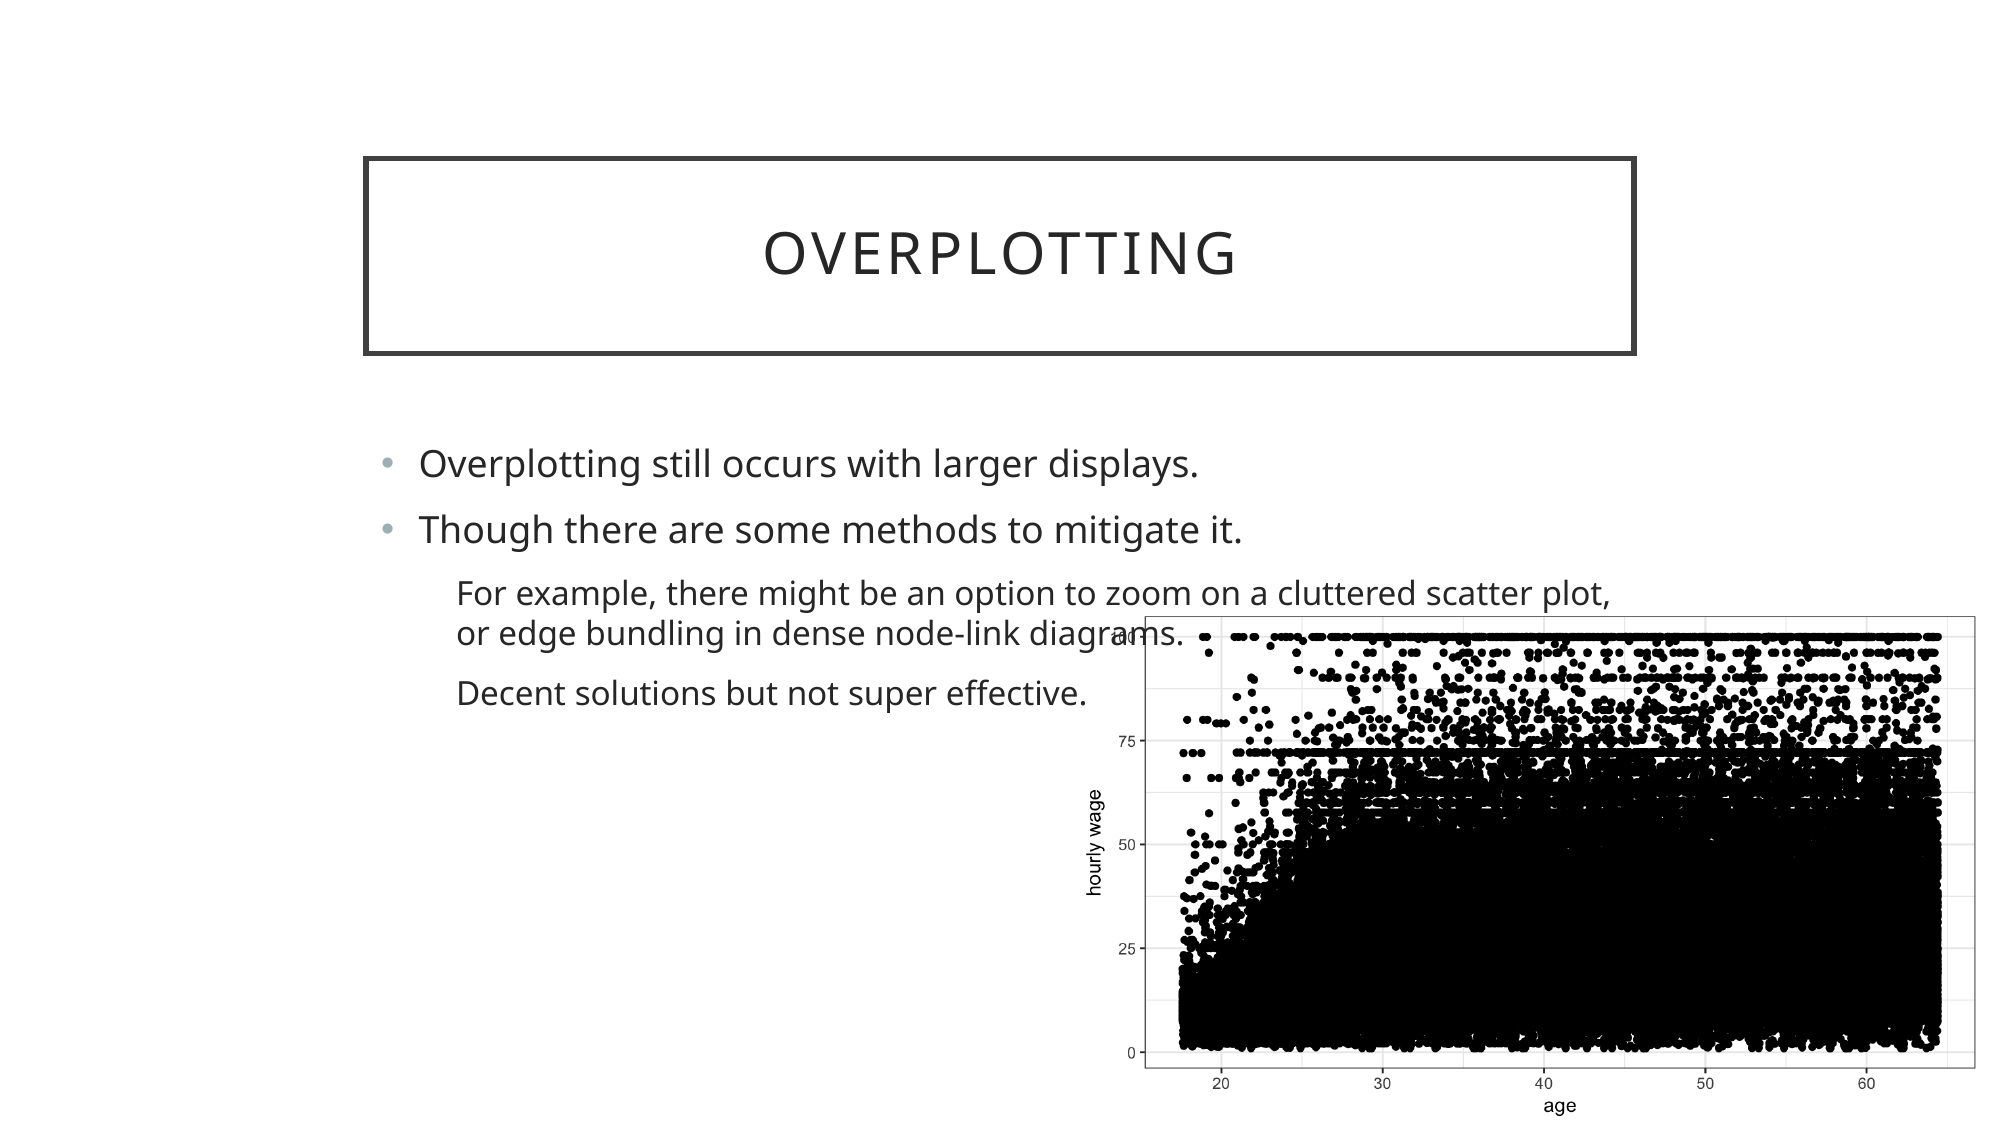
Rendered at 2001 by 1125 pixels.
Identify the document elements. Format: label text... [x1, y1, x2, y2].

list Overplotting still occurs with larger displays. Though there are some methods to mitigate it. For example, there might be an option to zoom on a cluttered scatter plot, or edge bundling in dense node-link diagrams. Decent solutions but not super effective. [366, 432, 1634, 942]
title overplotting [366, 158, 1634, 354]
picture [1076, 606, 1985, 1125]
